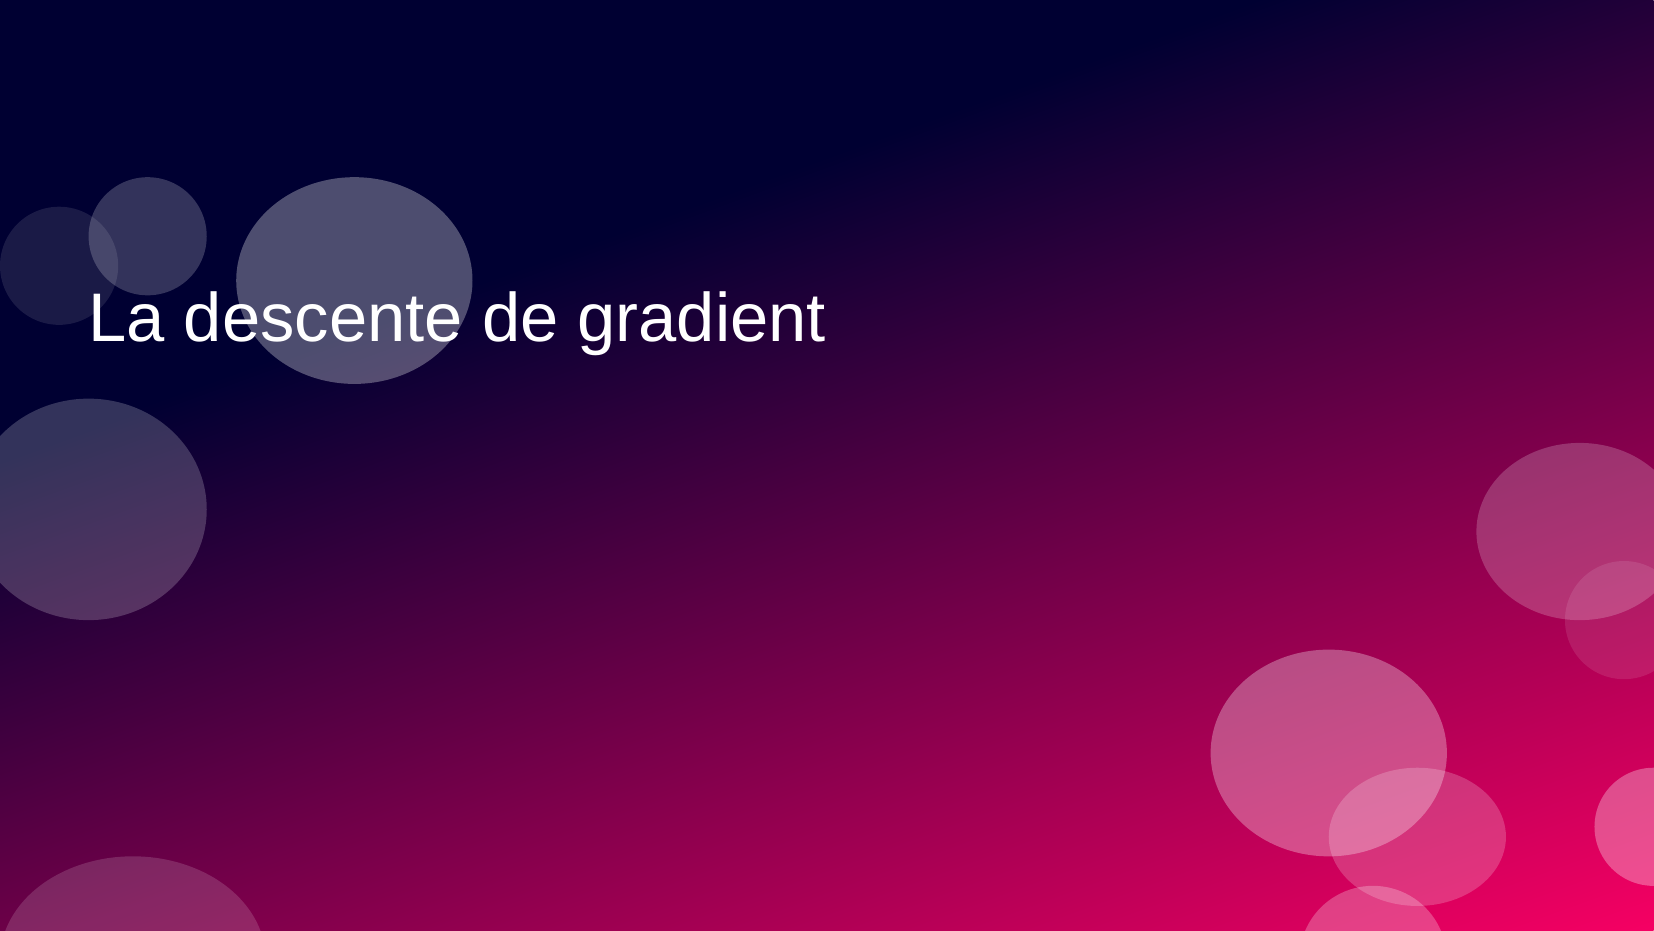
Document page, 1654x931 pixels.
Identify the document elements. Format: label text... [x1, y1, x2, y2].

title La descente de gradient [88, 236, 1565, 399]
